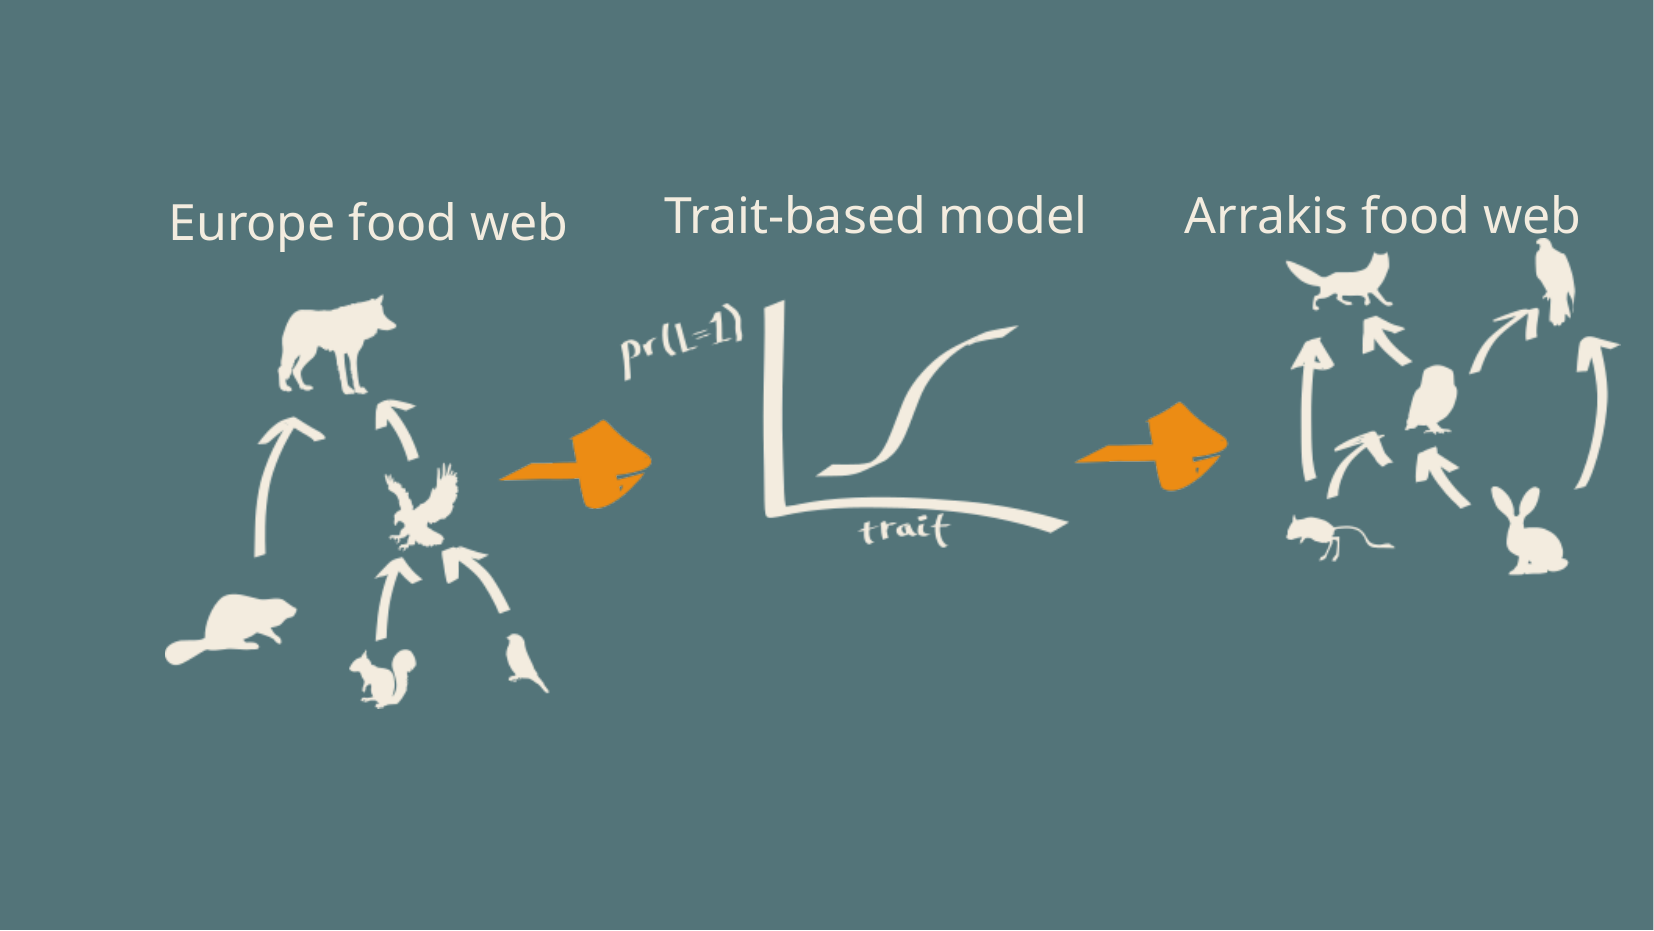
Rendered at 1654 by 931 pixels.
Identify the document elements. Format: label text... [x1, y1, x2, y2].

text_box Arrakis food web [1169, 173, 1575, 254]
picture [165, 238, 1621, 709]
text_box Trait-based model [649, 173, 1081, 254]
text_box Europe food web [153, 179, 558, 260]
